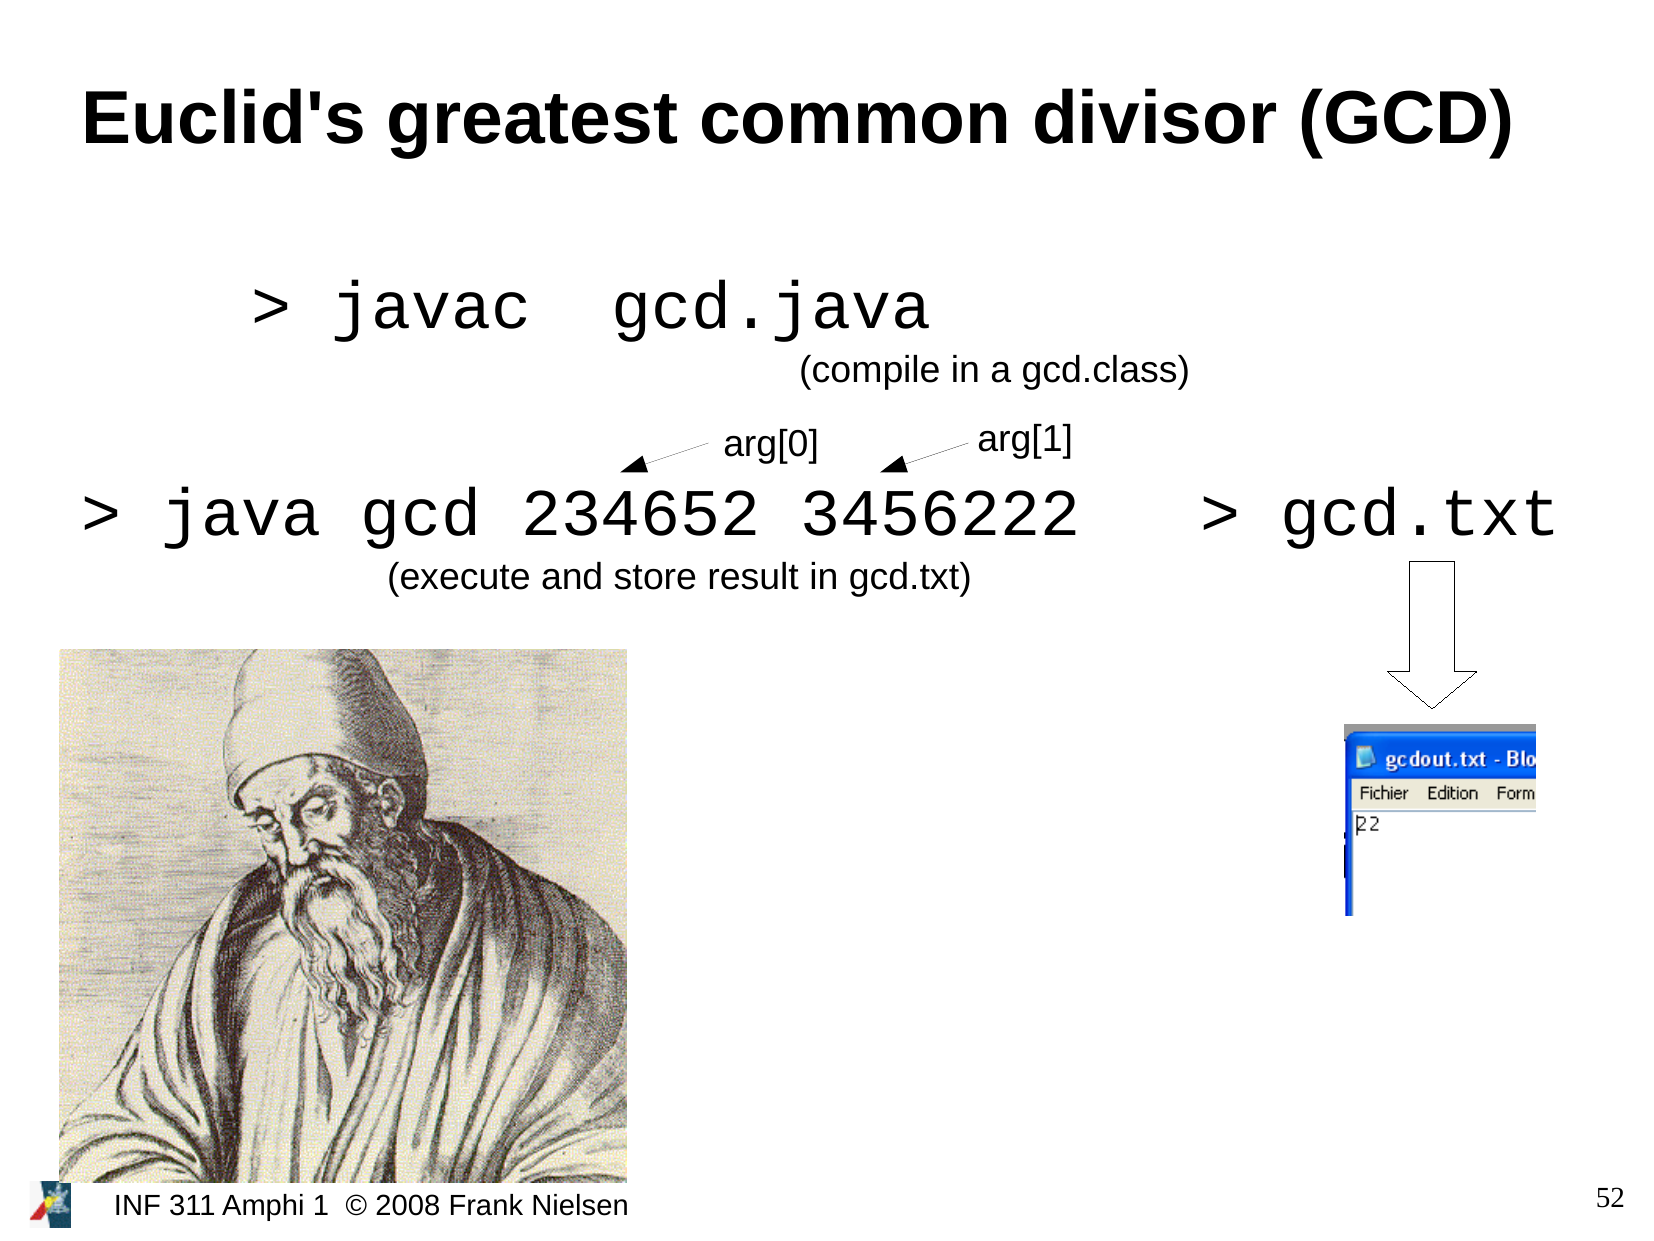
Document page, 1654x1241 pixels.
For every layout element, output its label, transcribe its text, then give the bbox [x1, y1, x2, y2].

text_box arg[0] [708, 415, 835, 473]
picture [1344, 724, 1536, 916]
text_box arg[1] [962, 409, 1089, 467]
picture [29, 649, 627, 1228]
text_box [1387, 561, 1477, 709]
text_box > java gcd 234652 3456222 > gcd.txt (execute and store result in gcd.txt) [66, 472, 1654, 605]
text_box Euclid's greatest common divisor (GCD) [67, 68, 1595, 266]
text_box > javac gcd.java (compile in a gcd.class) [236, 265, 1274, 399]
